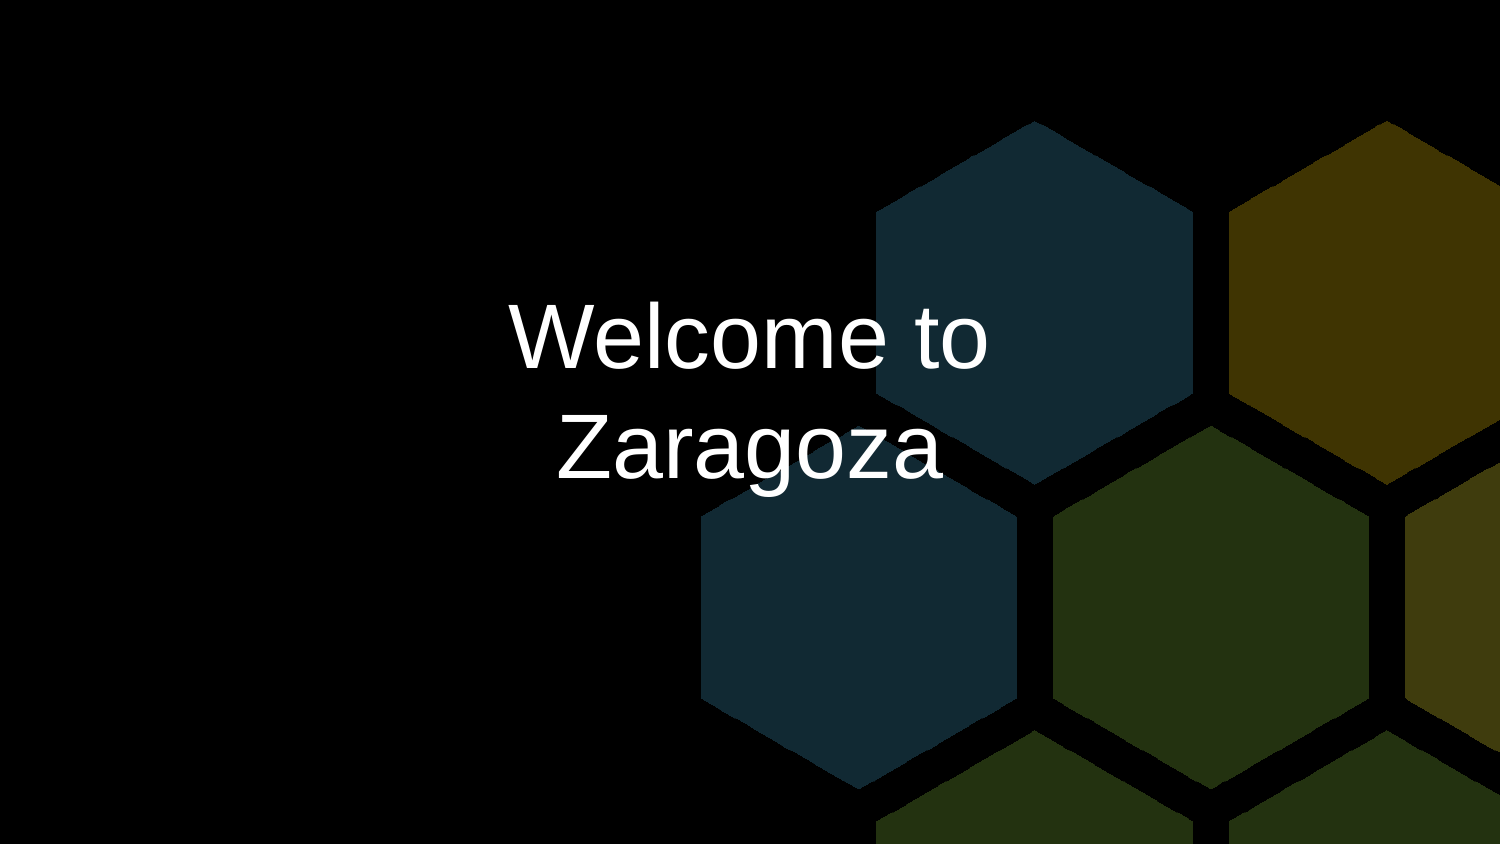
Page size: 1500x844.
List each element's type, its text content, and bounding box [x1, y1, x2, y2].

picture [0, 0, 1500, 844]
title Welcome to Zaragoza [51, 175, 1449, 512]
